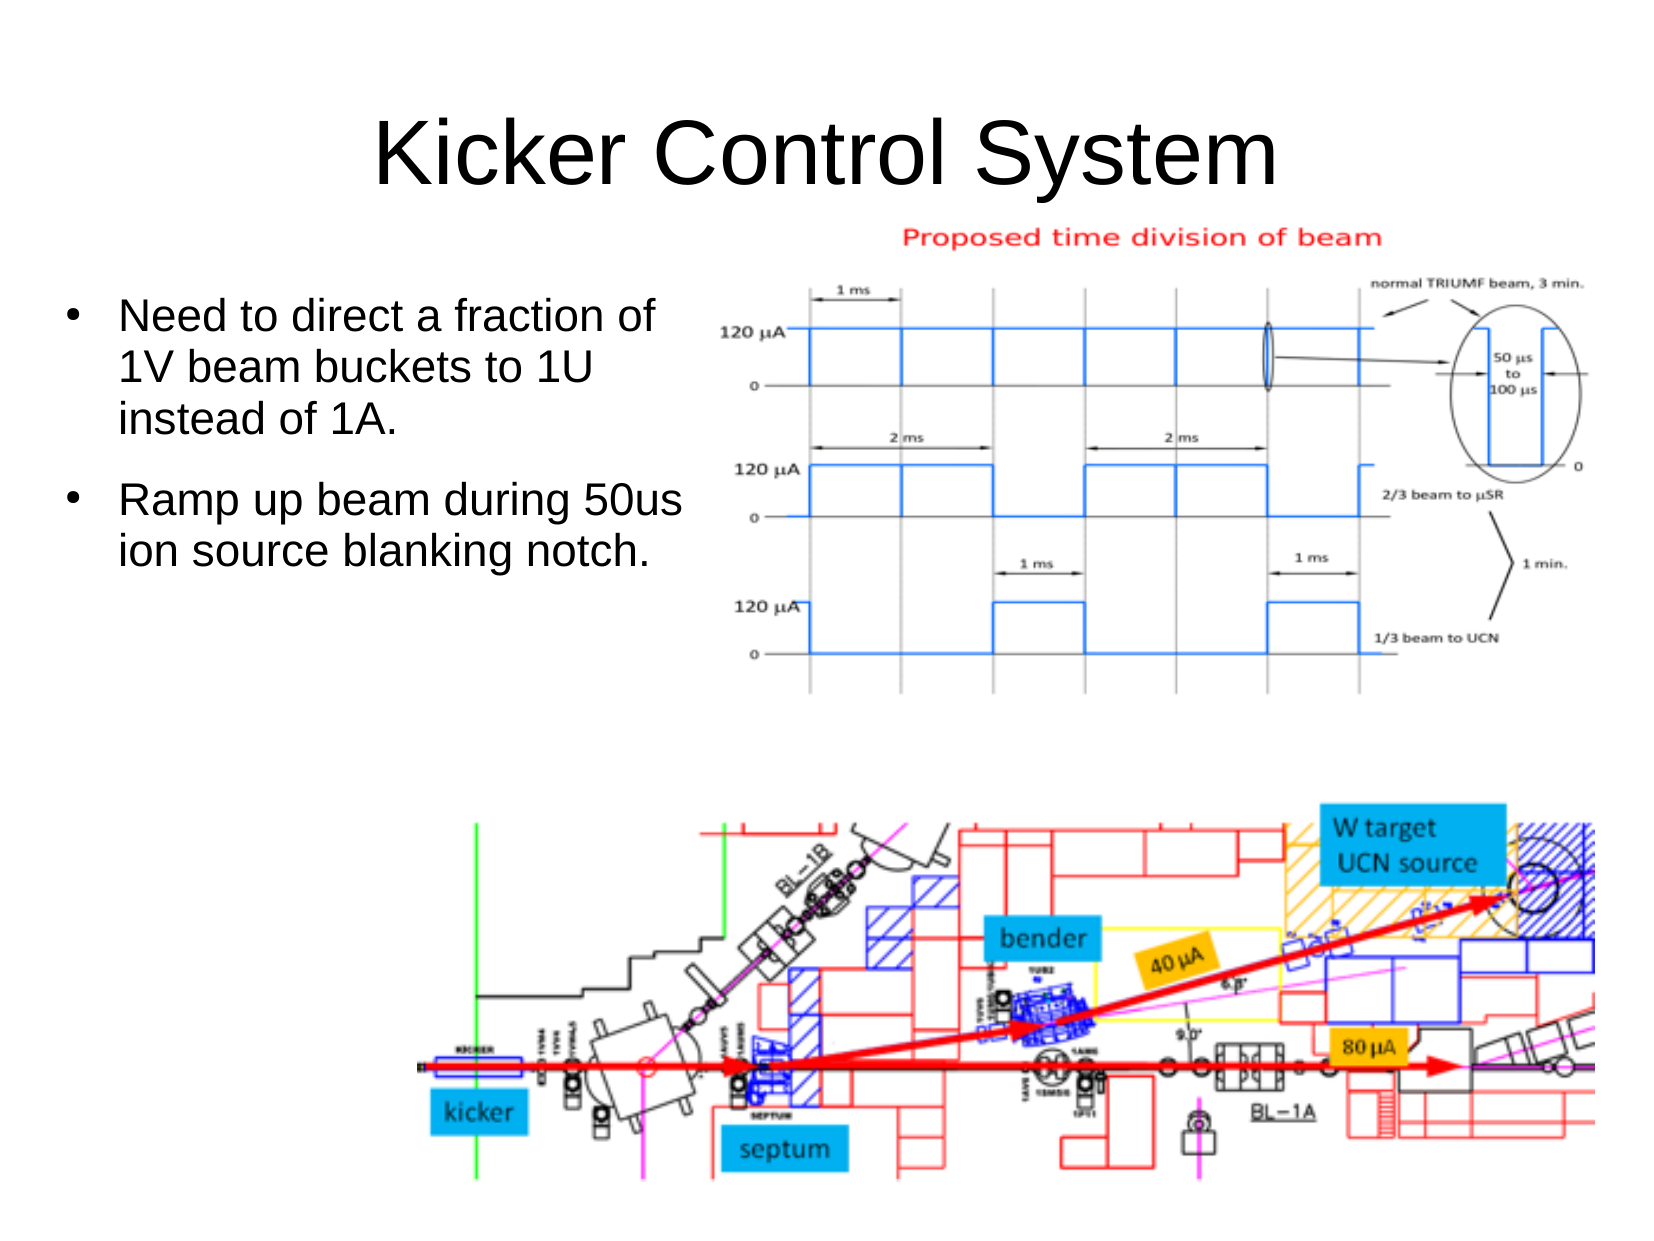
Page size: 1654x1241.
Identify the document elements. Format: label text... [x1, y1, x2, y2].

list Need to direct a fraction of 1V beam buckets to 1U instead of 1A. Ramp up beam during 50us ion source blanking notch. [47, 290, 721, 1109]
picture [417, 800, 1595, 1182]
picture [720, 212, 1630, 720]
title Kicker Control System [82, 49, 1571, 257]
